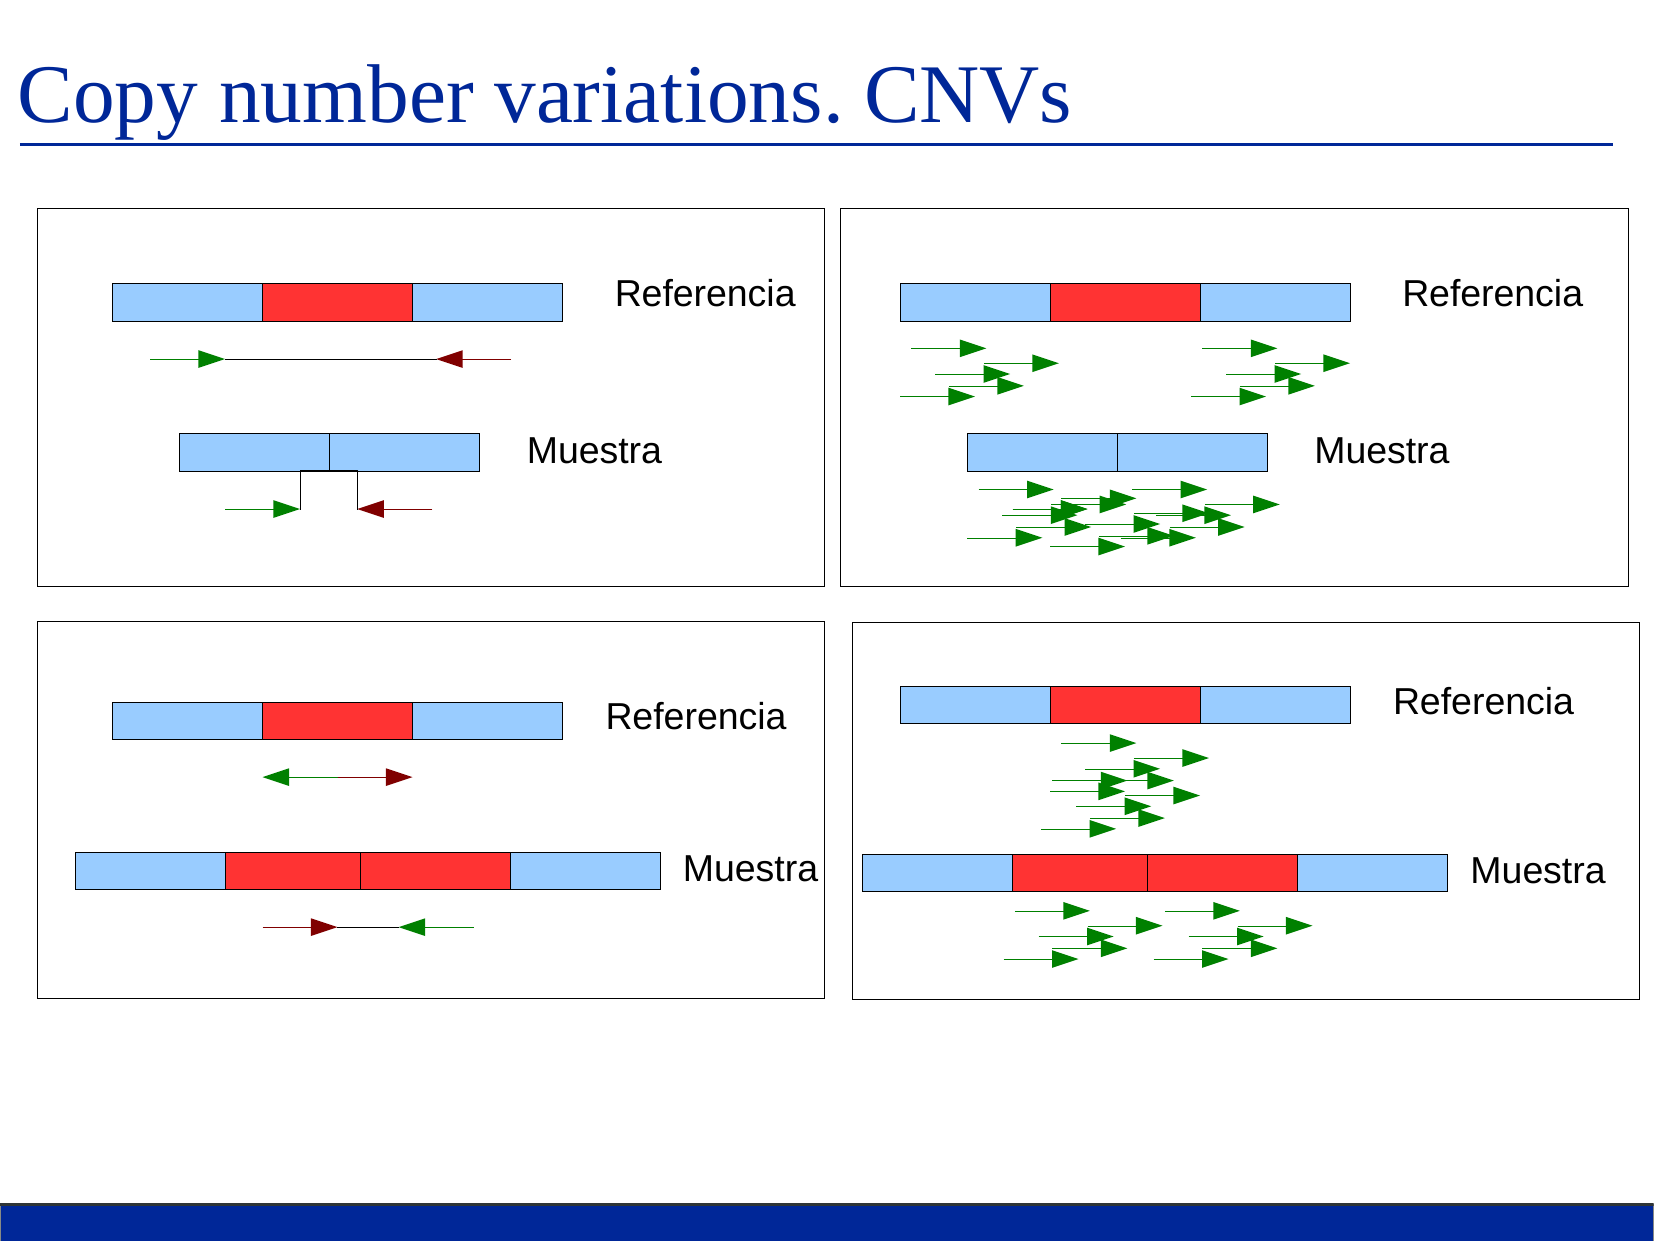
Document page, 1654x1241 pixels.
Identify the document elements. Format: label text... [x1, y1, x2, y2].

text_box Referencia [590, 688, 802, 746]
text_box Muestra [1299, 422, 1465, 480]
text_box [967, 433, 1268, 472]
text_box [862, 854, 1448, 892]
text_box Muestra [1455, 842, 1621, 907]
text_box [112, 702, 563, 740]
text_box Muestra [668, 840, 824, 905]
text_box Referencia [1387, 264, 1598, 322]
text_box [112, 283, 563, 322]
text_box [900, 283, 1351, 322]
text_box Referencia [1378, 672, 1589, 730]
text_box [900, 686, 1351, 724]
title Copy number variations. CNVs [17, 0, 1589, 198]
text_box [179, 433, 480, 472]
text_box [75, 852, 661, 890]
text_box Referencia [600, 264, 811, 322]
text_box Muestra [825, 840, 833, 905]
text_box Muestra [512, 422, 678, 480]
